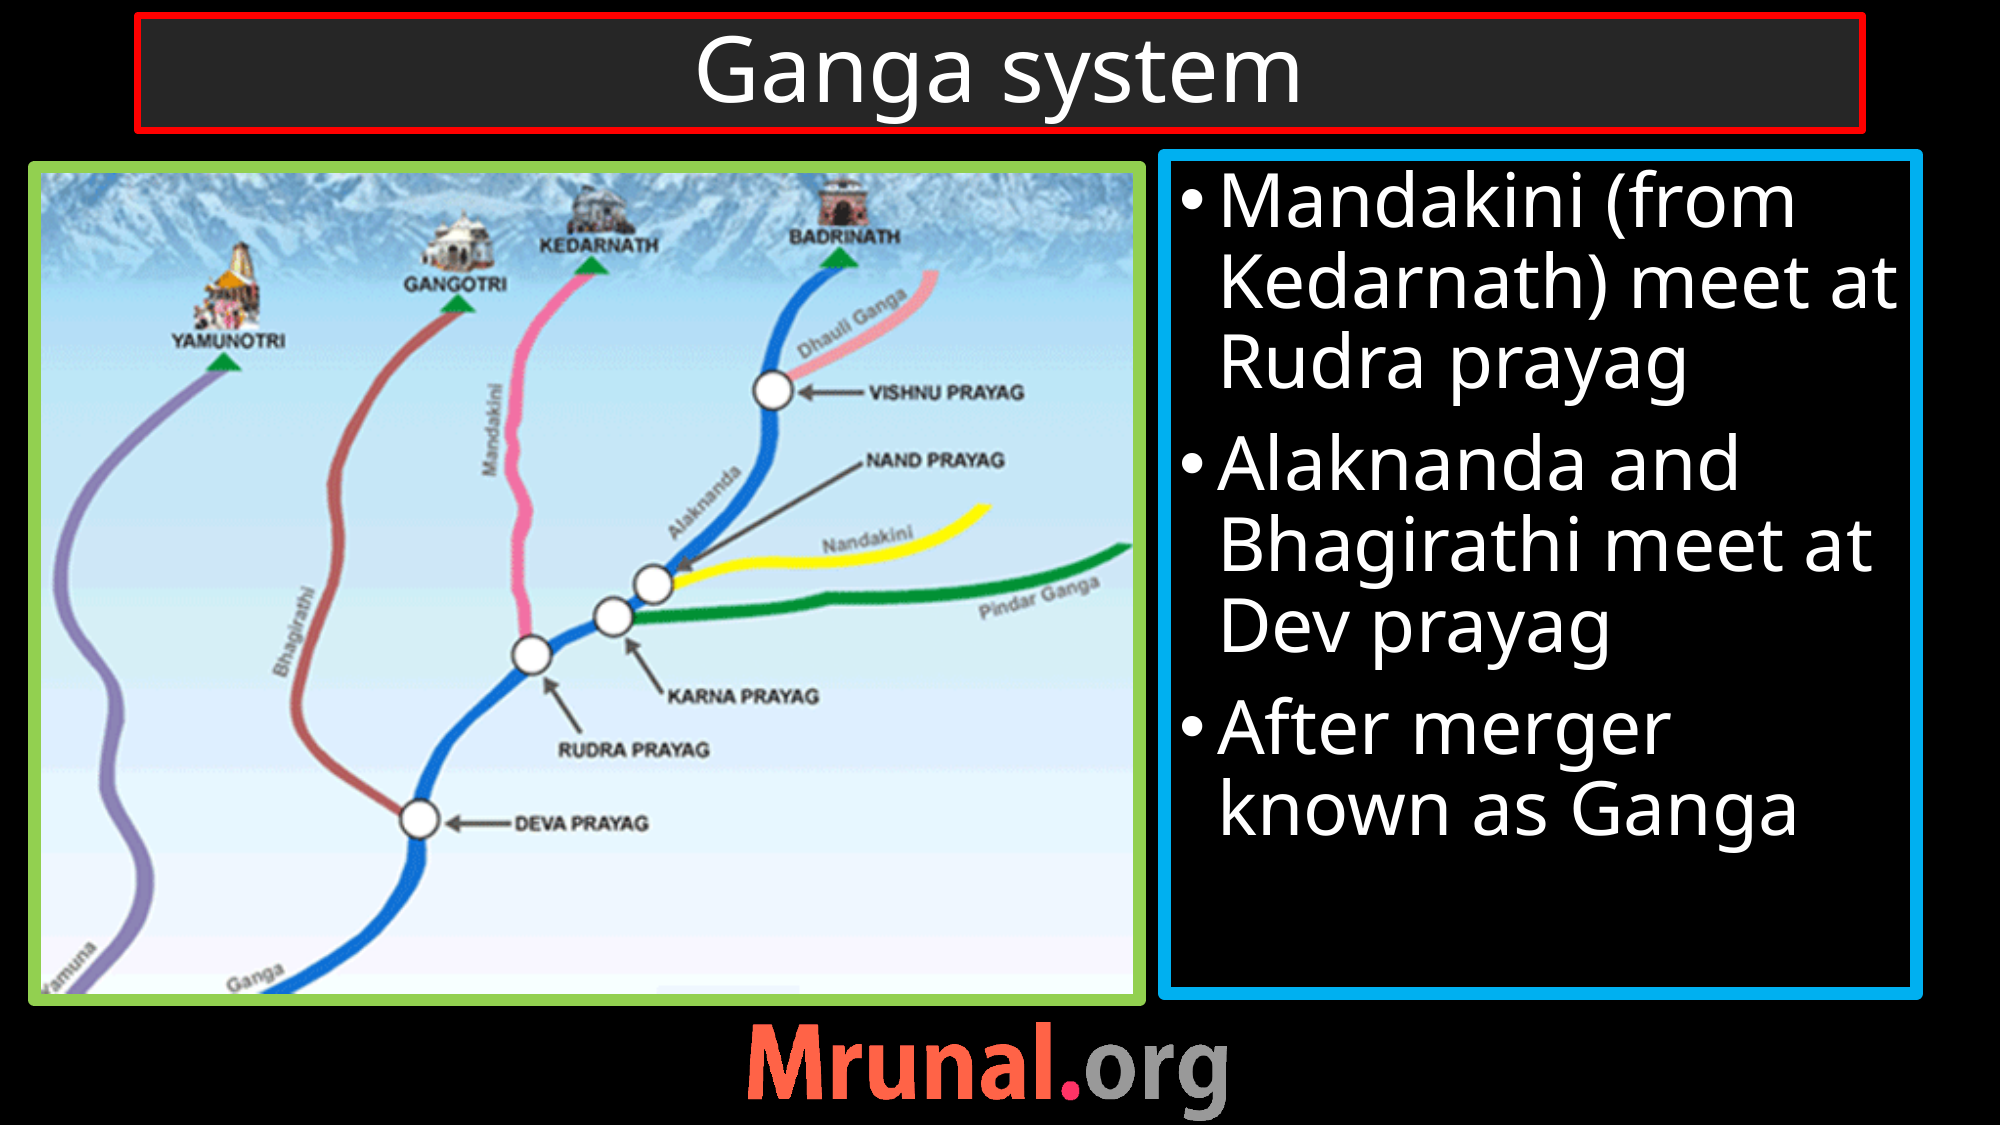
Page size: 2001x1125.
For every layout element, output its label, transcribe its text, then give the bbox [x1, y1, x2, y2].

title Ganga system [137, 15, 1863, 131]
list Mandakini (from Kedarnath) meet at Rudra prayag Alaknanda and Bhagirathi meet at Dev prayag After merger known as Ganga [1164, 154, 1917, 994]
picture [741, 1005, 1230, 1125]
picture [40, 173, 1134, 994]
